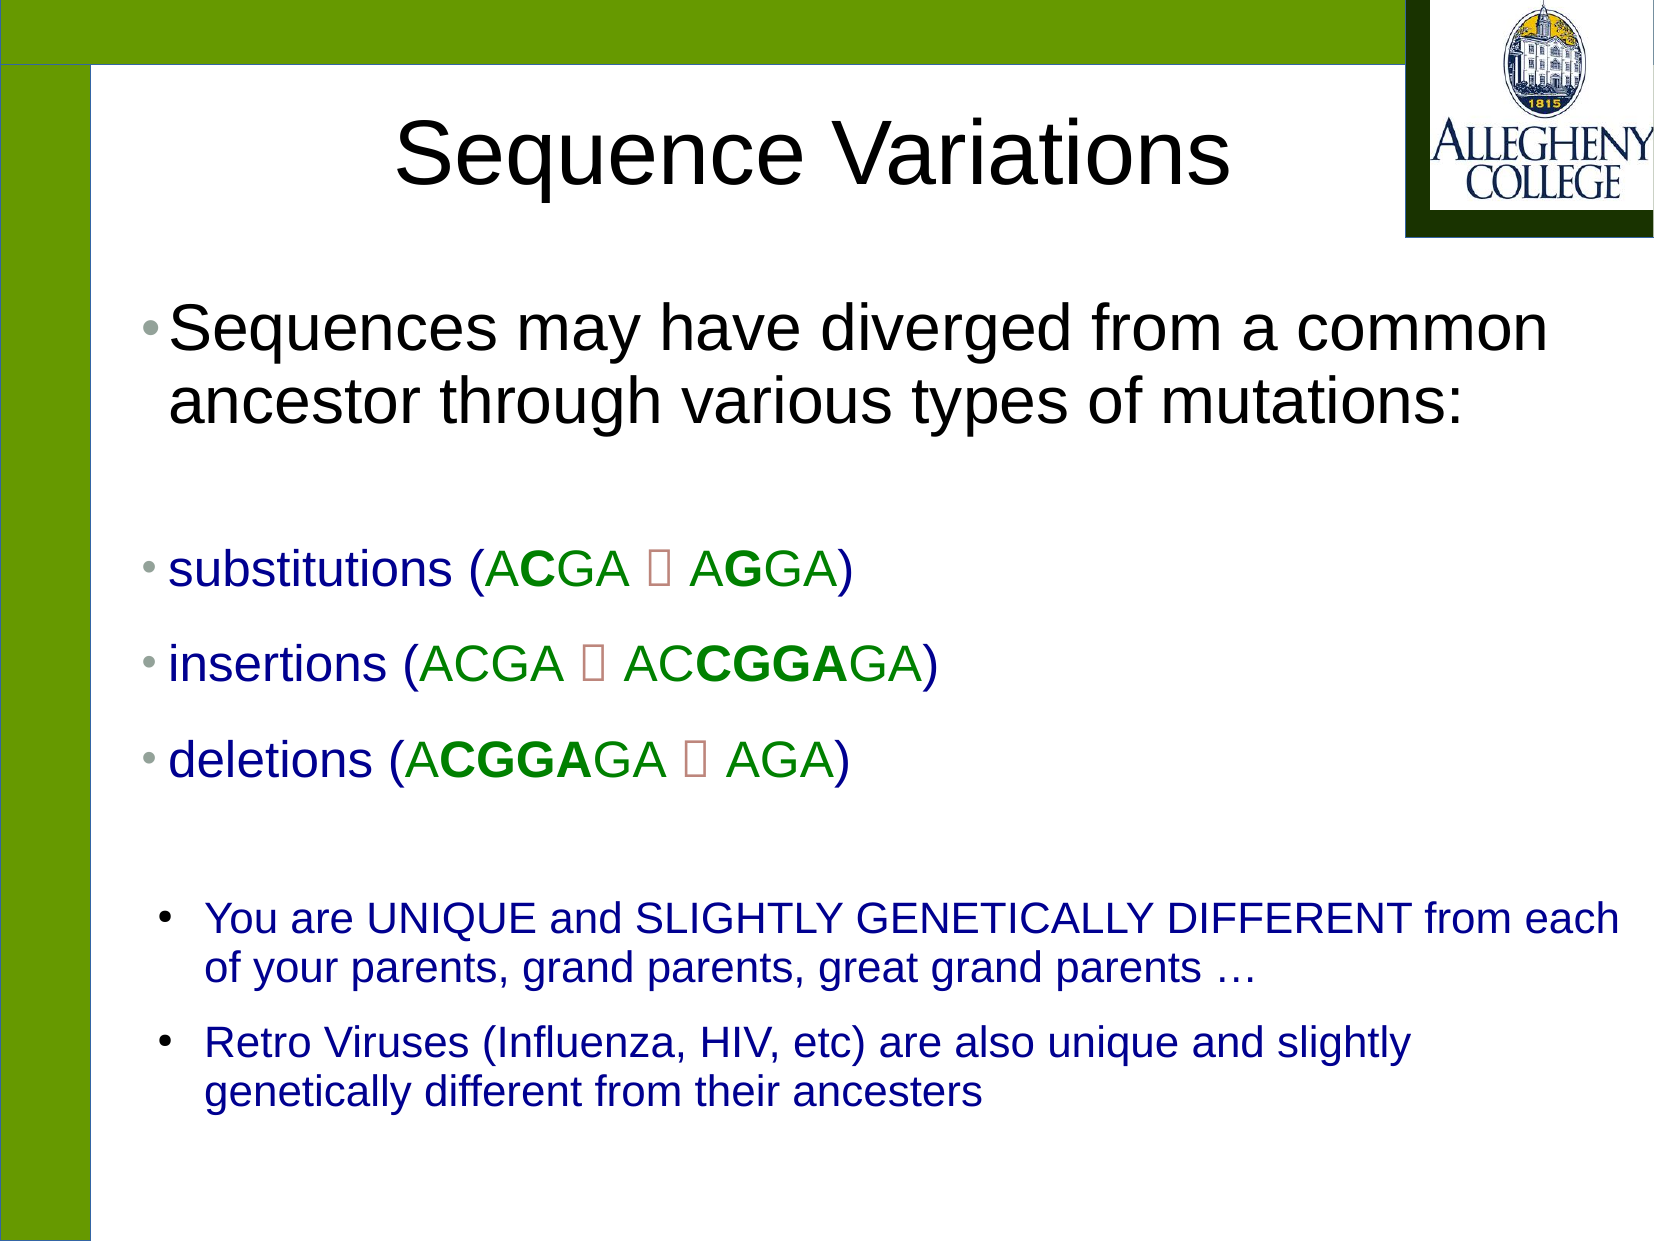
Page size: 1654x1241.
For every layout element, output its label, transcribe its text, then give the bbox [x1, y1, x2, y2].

text_box [0, 0, 1654, 1241]
title Sequence Variations [112, 65, 1515, 257]
list Sequences may have diverged from a common ancestor through various types of mutations: substitutions (ACGA  AGGA) insertions (ACGA  ACCGGAGA) deletions (ACGGAGA  AGA) You are UNIQUE and SLIGHTLY GENETICALLY DIFFERENT from each of your parents, grand parents, great grand parents … Retro Viruses (Influenza, HIV, etc) are also unique and slightly genetically different from their ancesters [141, 290, 1630, 1126]
picture [1430, 0, 1654, 210]
